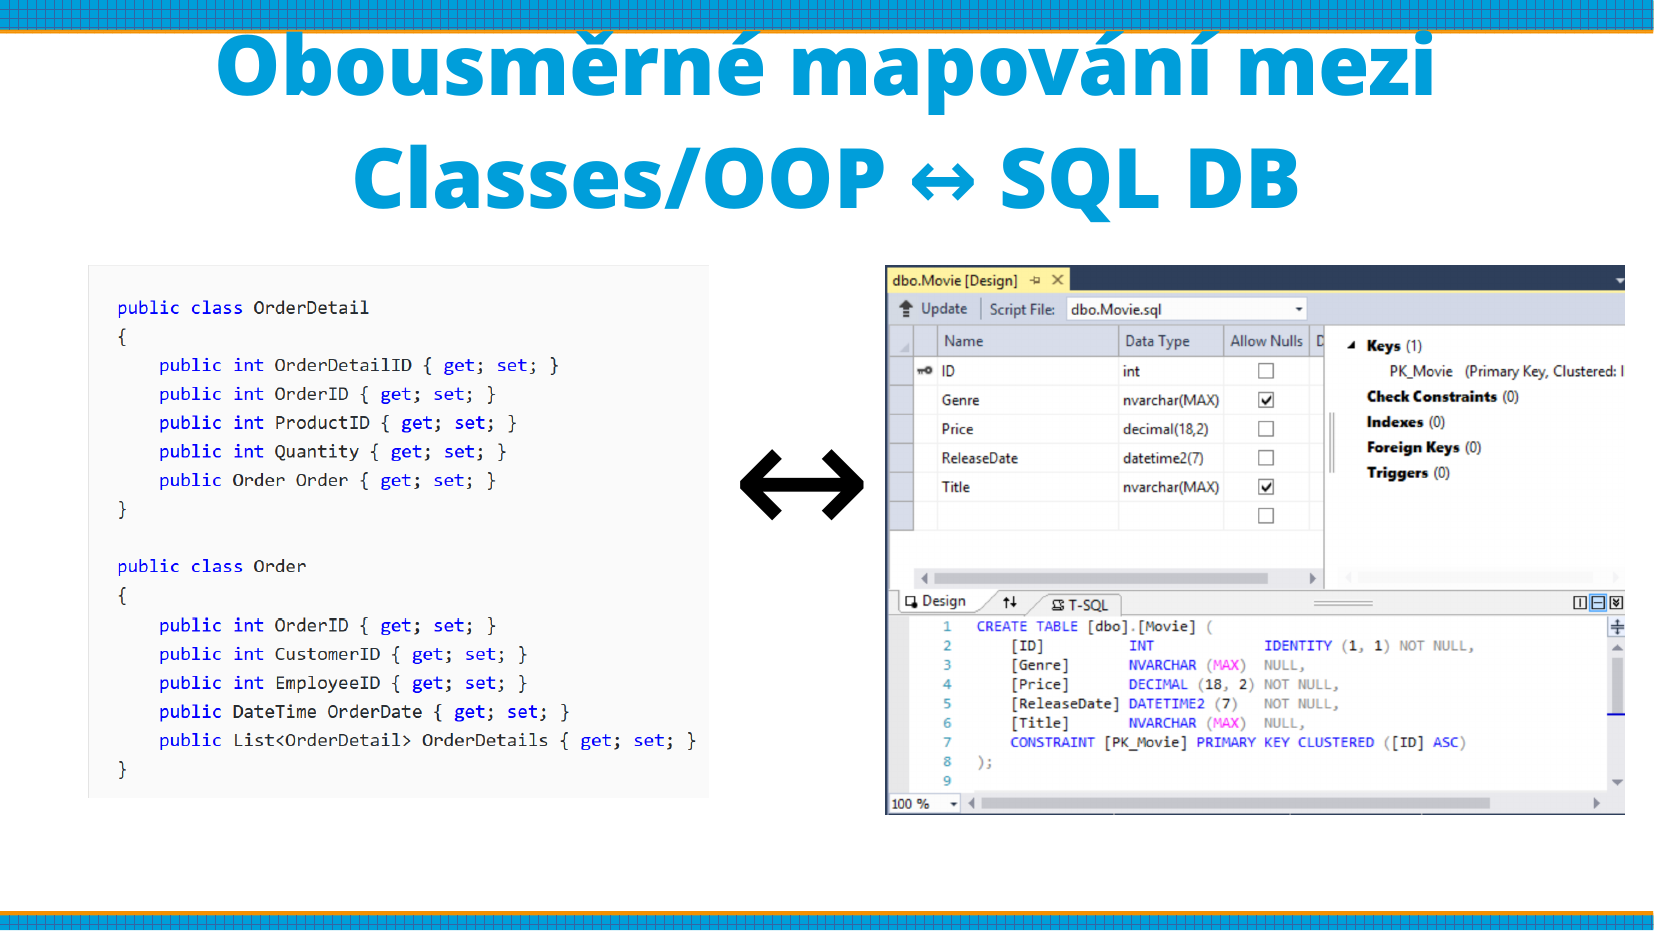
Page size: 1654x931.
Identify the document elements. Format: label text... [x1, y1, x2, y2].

subtitle Obousměrné mapování mezi Classes/OOP ↔ SQL DB [88, 18, 1565, 334]
picture [88, 259, 709, 798]
picture [885, 265, 1625, 815]
text_box ↔ [726, 383, 875, 562]
